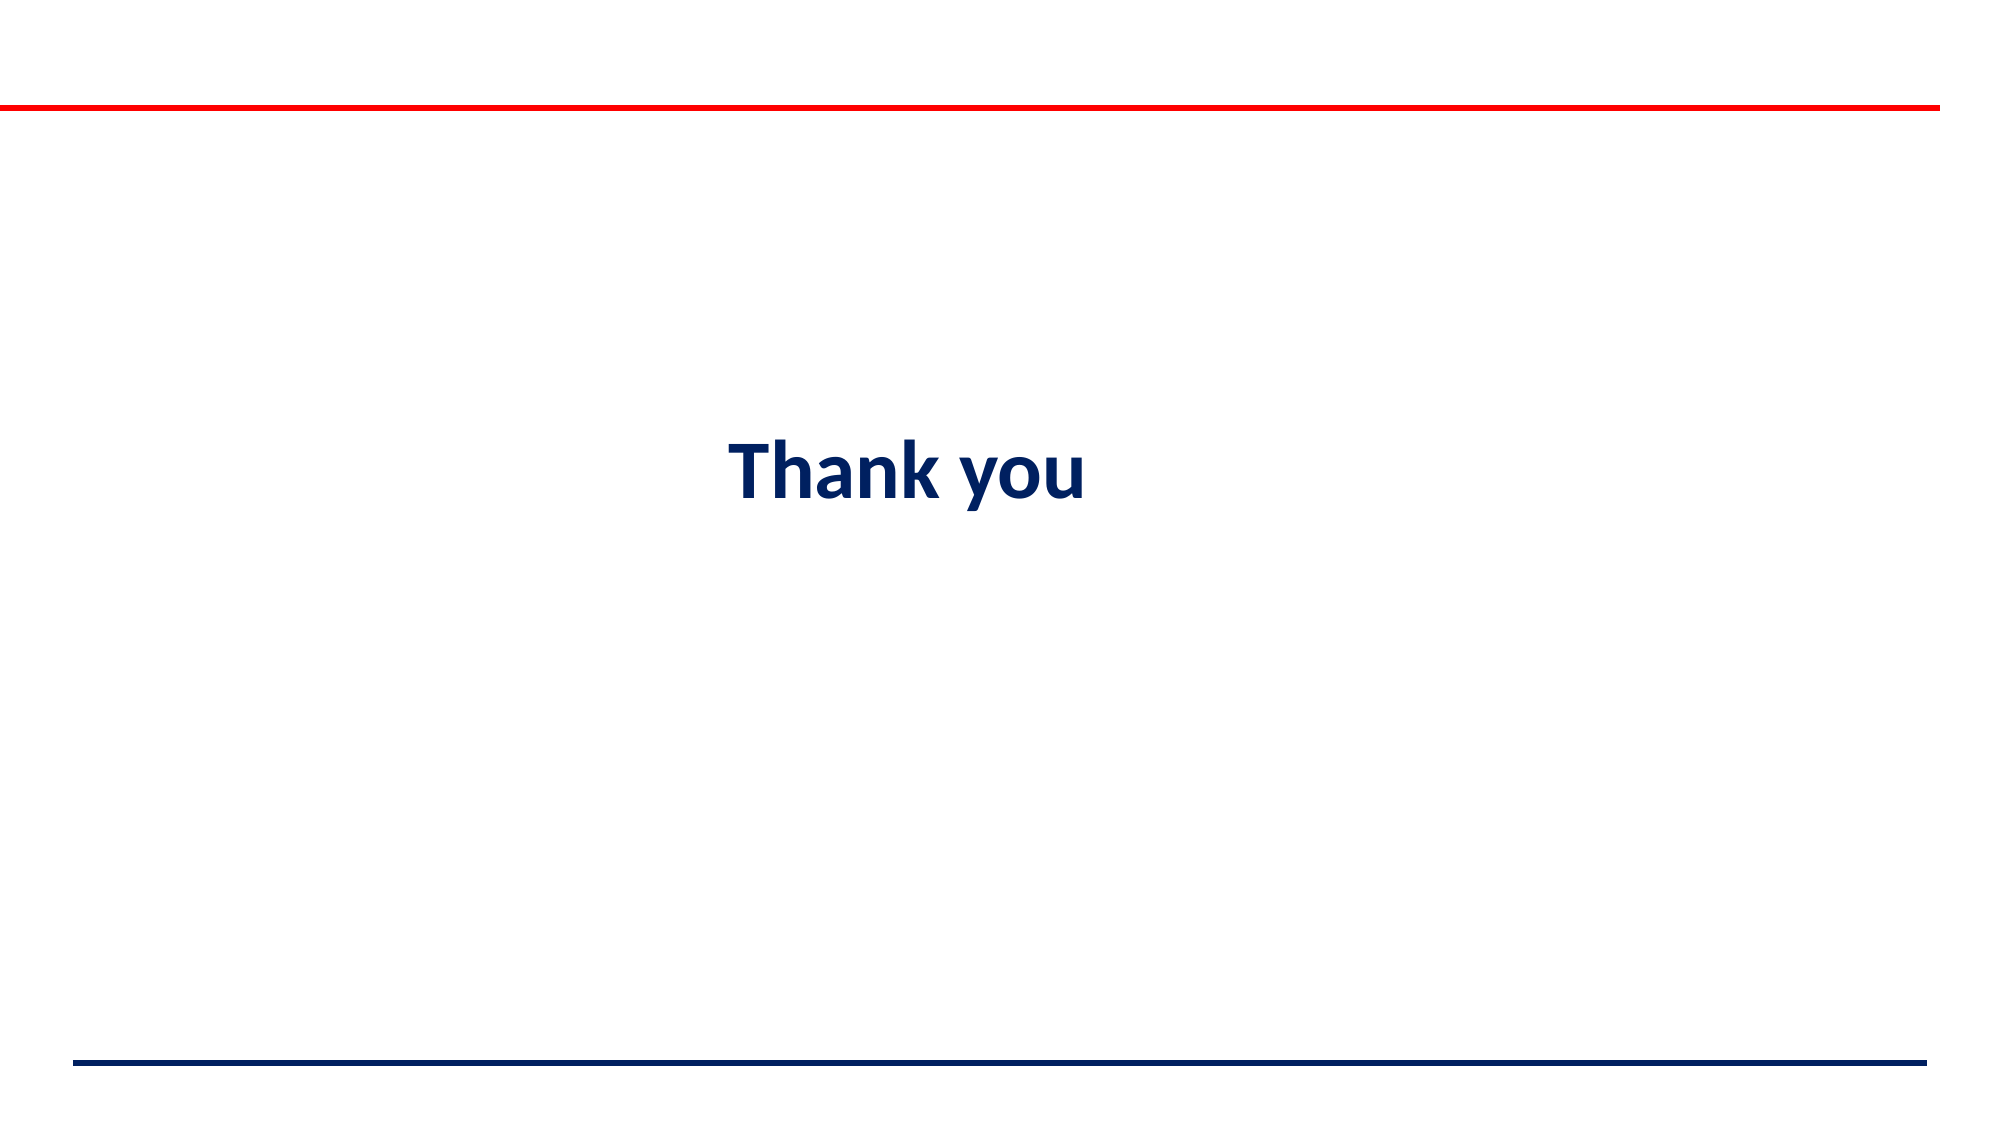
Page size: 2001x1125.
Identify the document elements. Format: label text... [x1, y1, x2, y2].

text_box Thank you [714, 407, 1122, 523]
